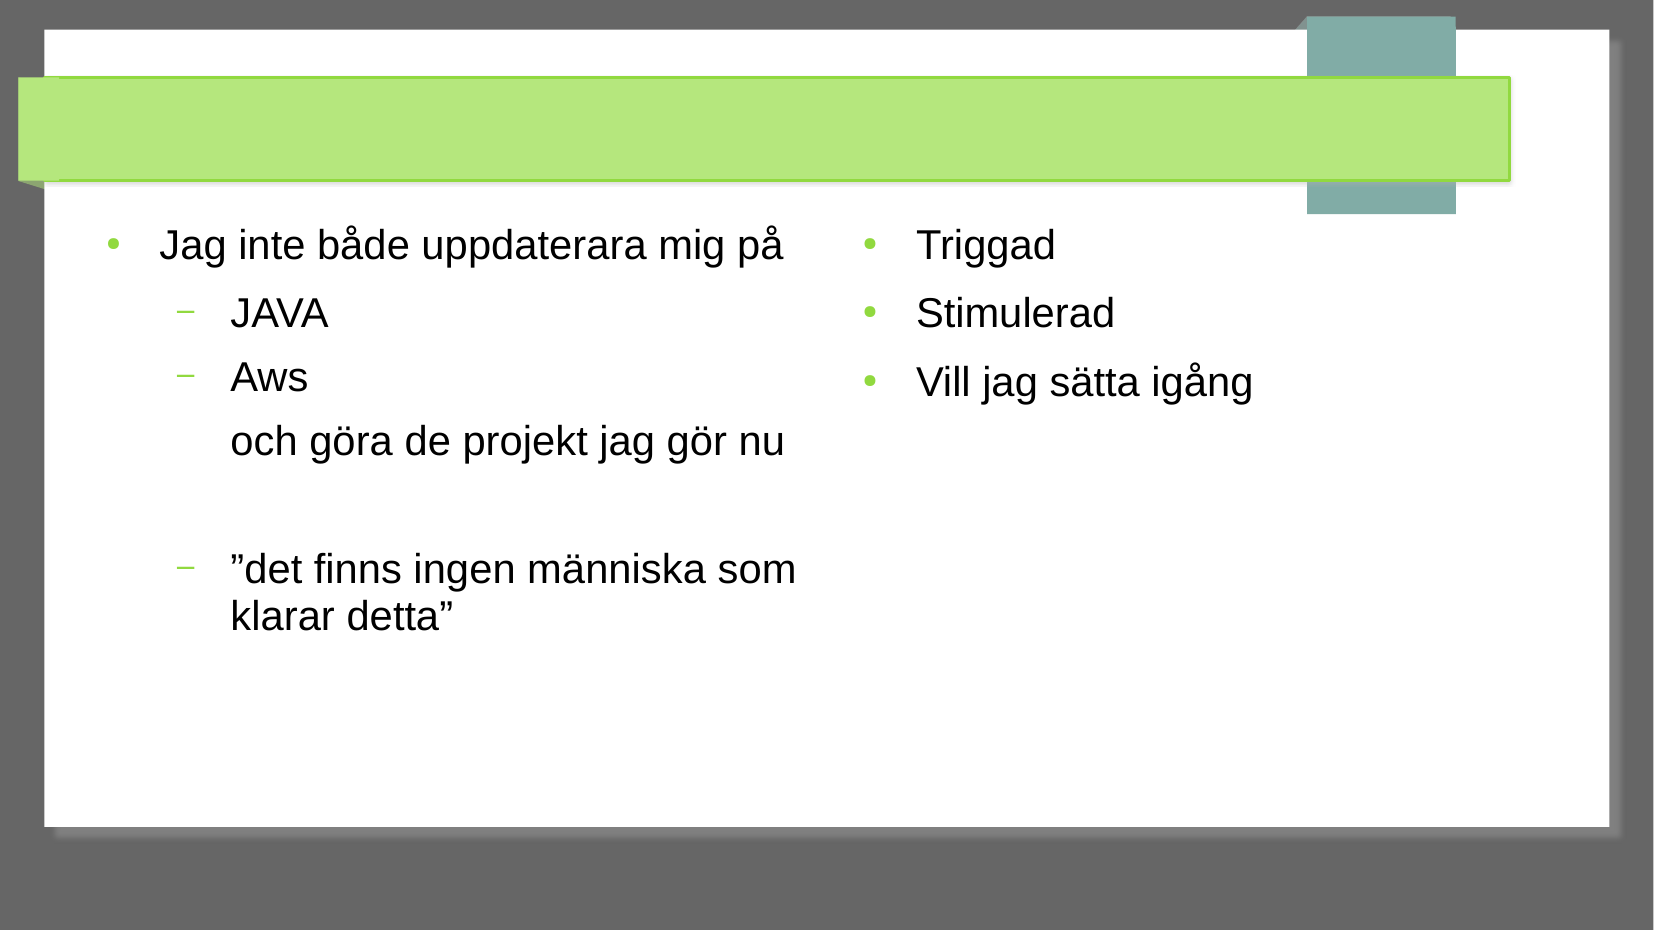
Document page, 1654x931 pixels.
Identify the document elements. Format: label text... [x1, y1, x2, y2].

list Jag inte både uppdaterara mig på JAVA Aws och göra de projekt jag gör nu ”det finns ingen människa som klarar detta” [88, 221, 809, 813]
list Triggad Stimulerad Vill jag sätta igång [845, 221, 1566, 813]
